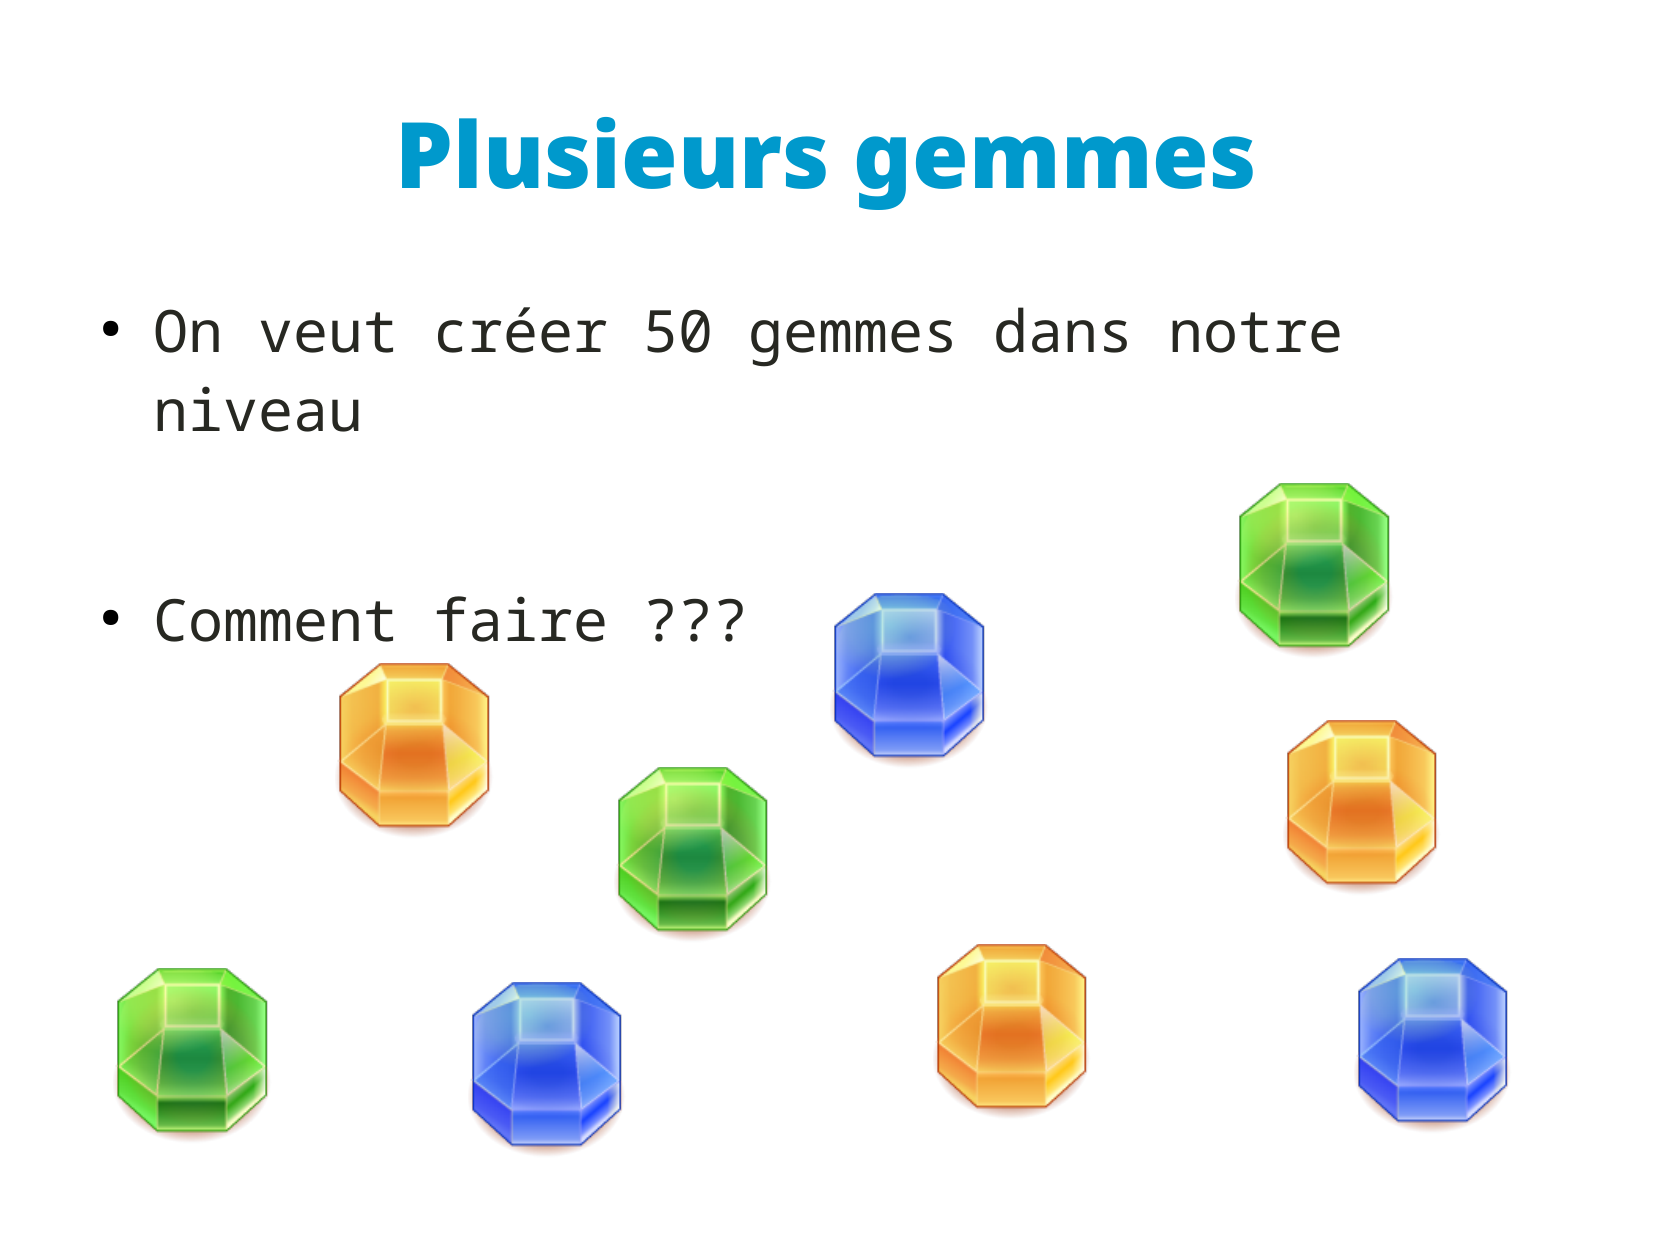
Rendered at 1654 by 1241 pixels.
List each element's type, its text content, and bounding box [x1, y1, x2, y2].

picture [933, 944, 1091, 1120]
picture [1235, 483, 1394, 659]
picture [614, 767, 772, 943]
picture [468, 982, 626, 1158]
picture [1283, 720, 1441, 896]
picture [1354, 958, 1512, 1134]
picture [830, 593, 989, 769]
picture [335, 663, 494, 839]
picture [113, 968, 272, 1144]
list On veut créer 50 gemmes dans notre niveau Comment faire ??? [82, 290, 1571, 1010]
title Plusieurs gemmes [82, 49, 1571, 257]
